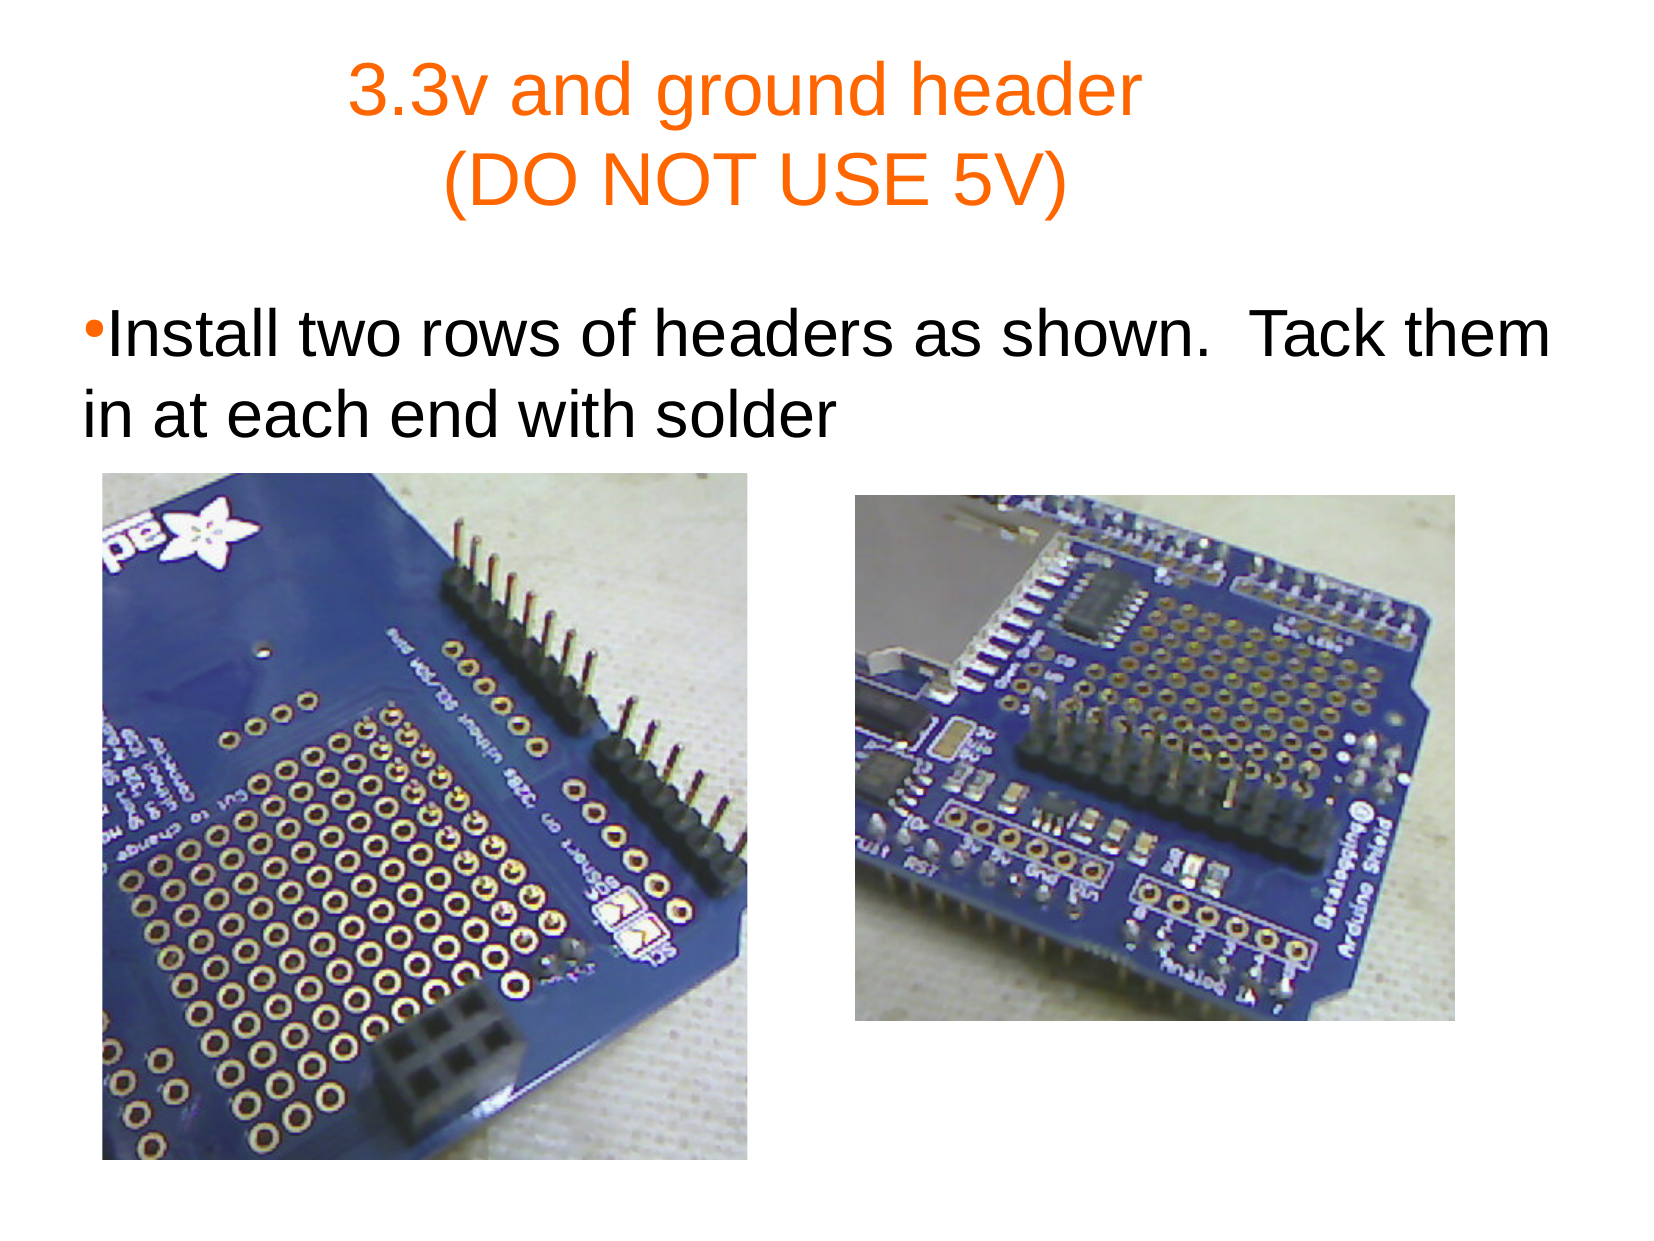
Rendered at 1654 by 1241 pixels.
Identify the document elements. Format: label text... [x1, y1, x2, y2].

picture [102, 473, 748, 1160]
list Install two rows of headers as shown. Tack them in at each end with solder [82, 290, 1571, 1122]
picture [855, 495, 1456, 1021]
title 3.3v and ground header (DO NOT USE 5V) [82, 40, 1430, 181]
